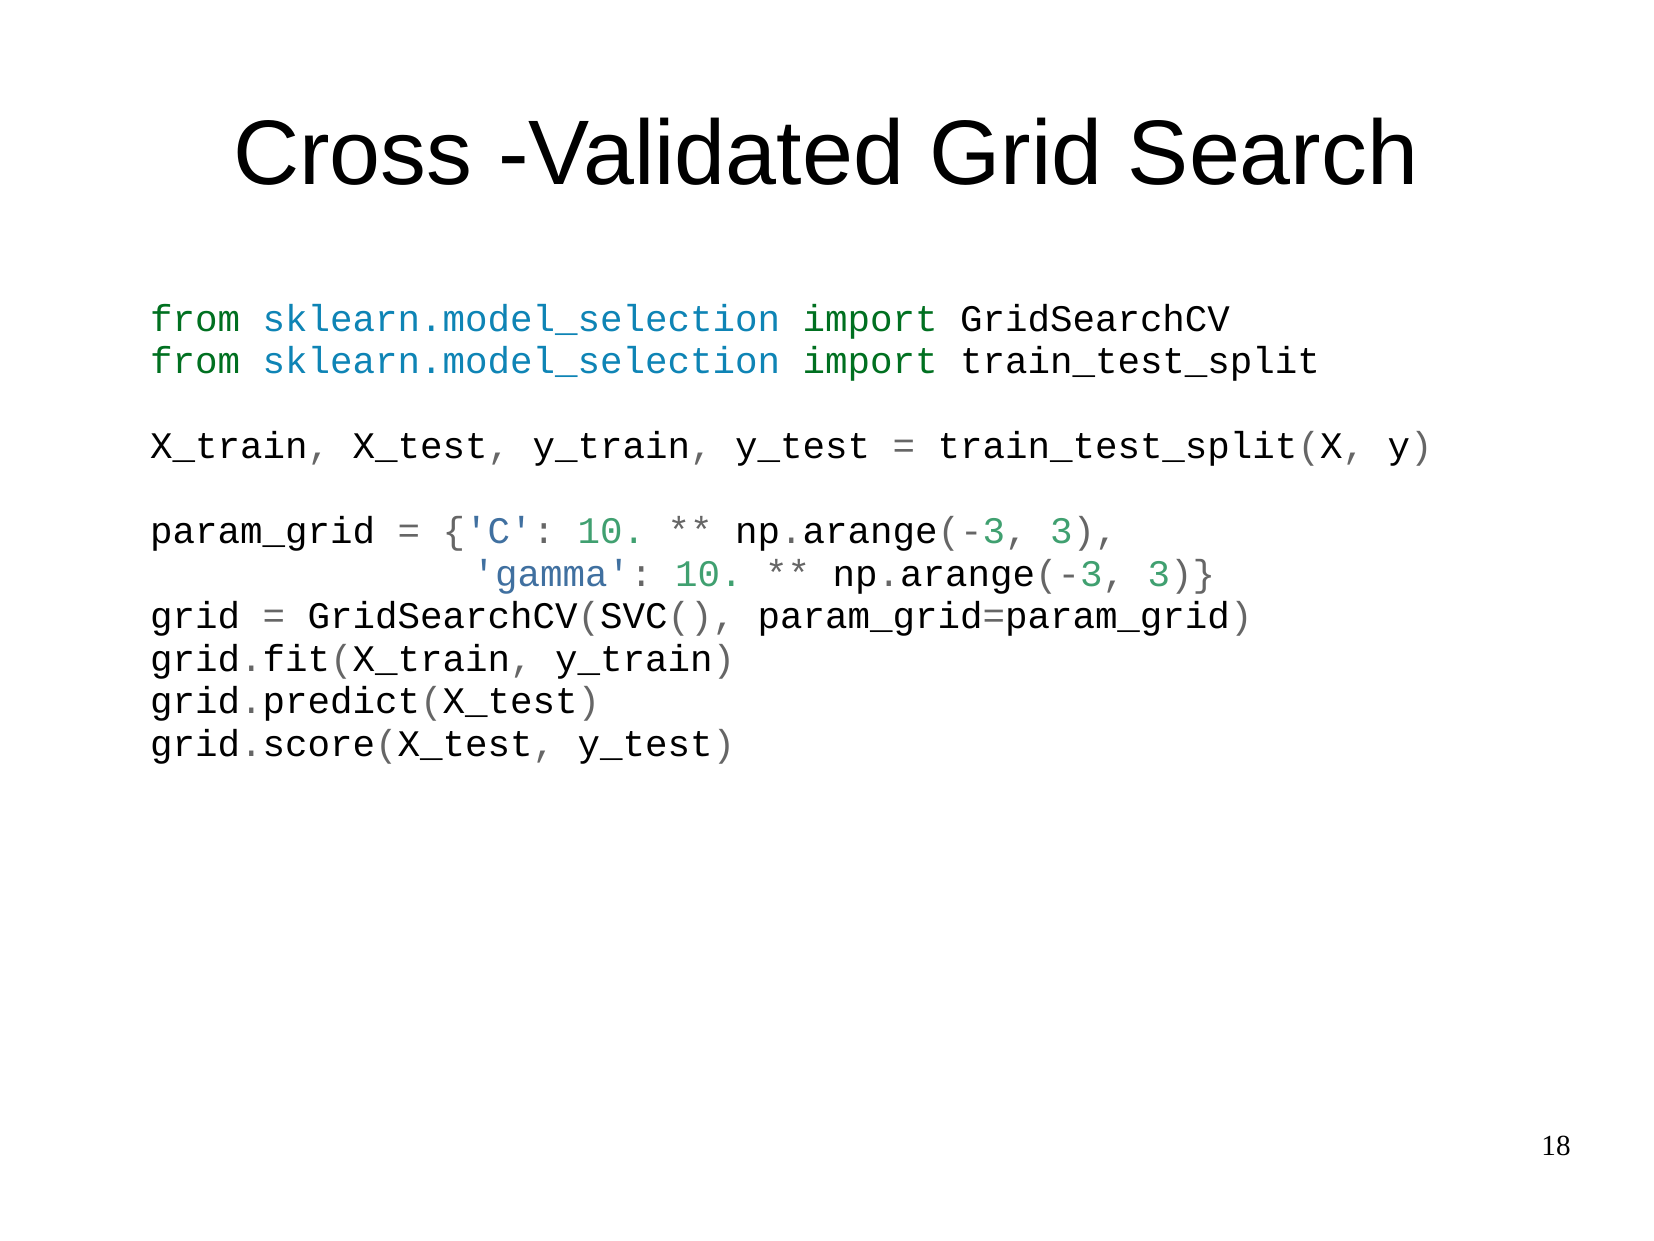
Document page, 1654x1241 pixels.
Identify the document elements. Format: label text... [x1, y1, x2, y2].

title Cross -Validated Grid Search [82, 49, 1571, 257]
text_box from sklearn.model_selection import GridSearchCV from sklearn.model_selection import train_test_split X_train, X_test, y_train, y_test = train_test_split(X, y) param_grid = {'C': 10. ** np.arange(-3, 3), 'gamma': 10. ** np.arange(-3, 3)} grid = GridSearchCV(SVC(), param_grid=param_grid) grid.fit(X_train, y_train) grid.predict(X_test) grid.score(X_test, y_test) [150, 300, 1486, 771]
